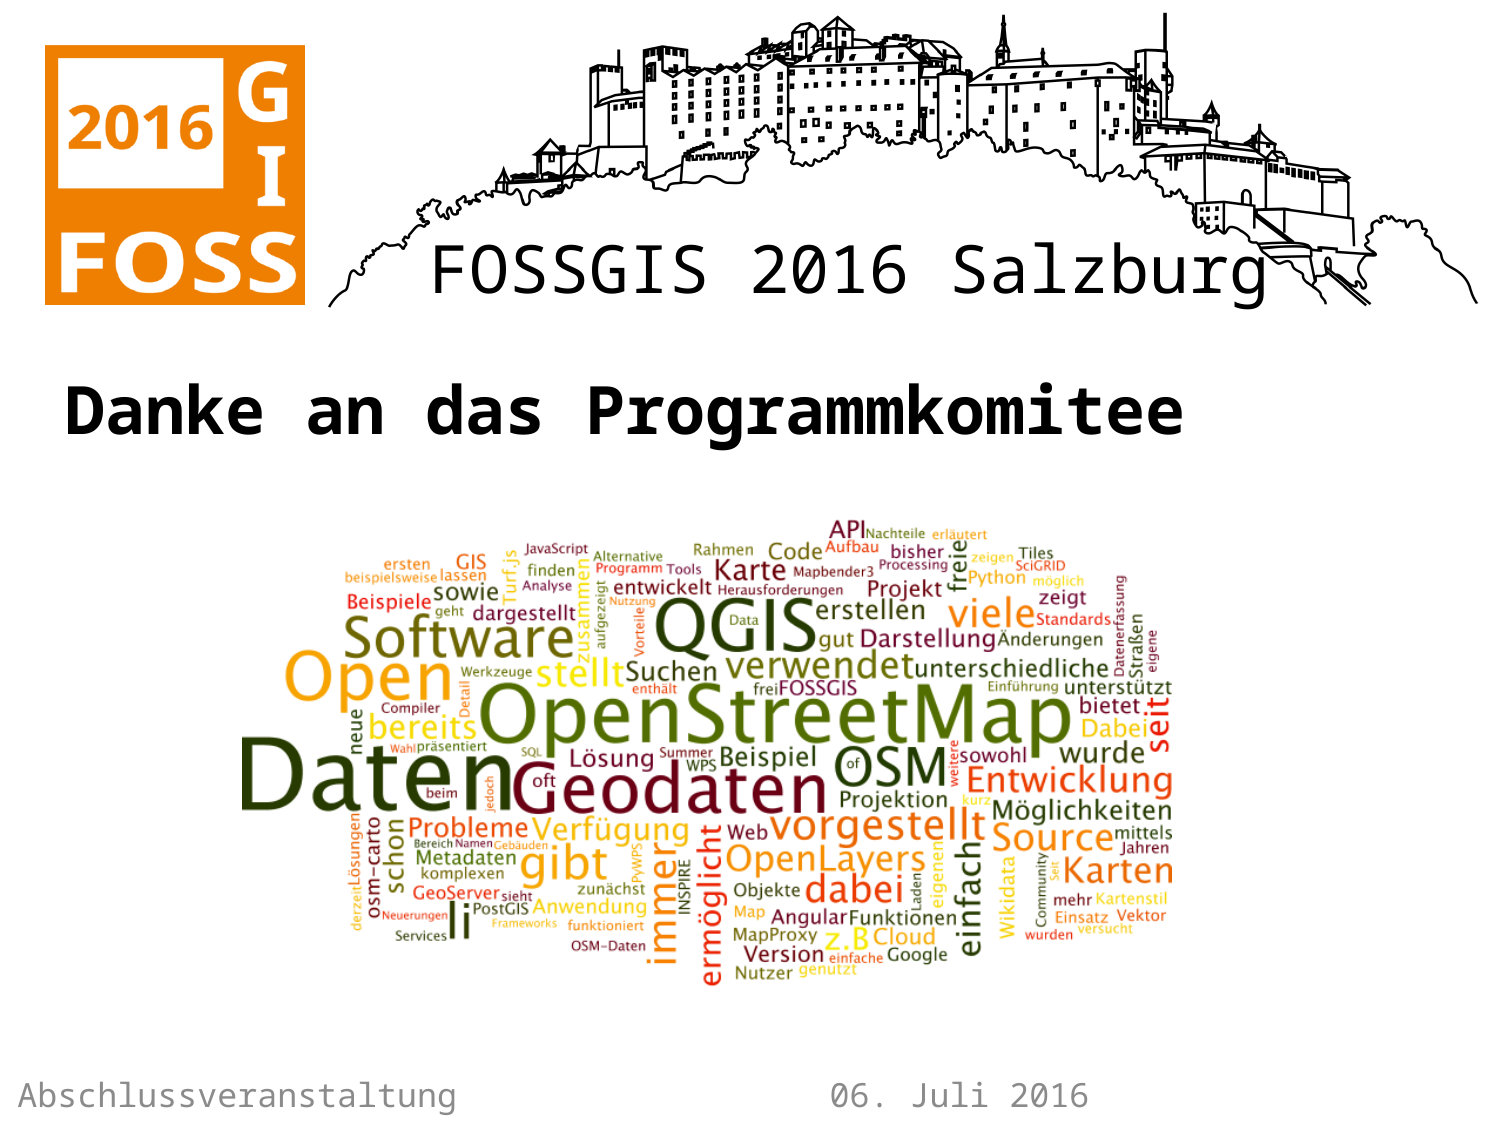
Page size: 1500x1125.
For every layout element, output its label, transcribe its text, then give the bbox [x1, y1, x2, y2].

title FOSSGIS 2016 Salzburg [300, 196, 1399, 339]
text_box Danke an das Programmkomitee [50, 360, 1201, 455]
picture [327, 12, 1500, 327]
subtitle Abschlussveranstaltung 06. Juli 2016 [2, 1046, 1500, 1125]
picture [45, 45, 305, 306]
picture [242, 456, 1172, 1051]
